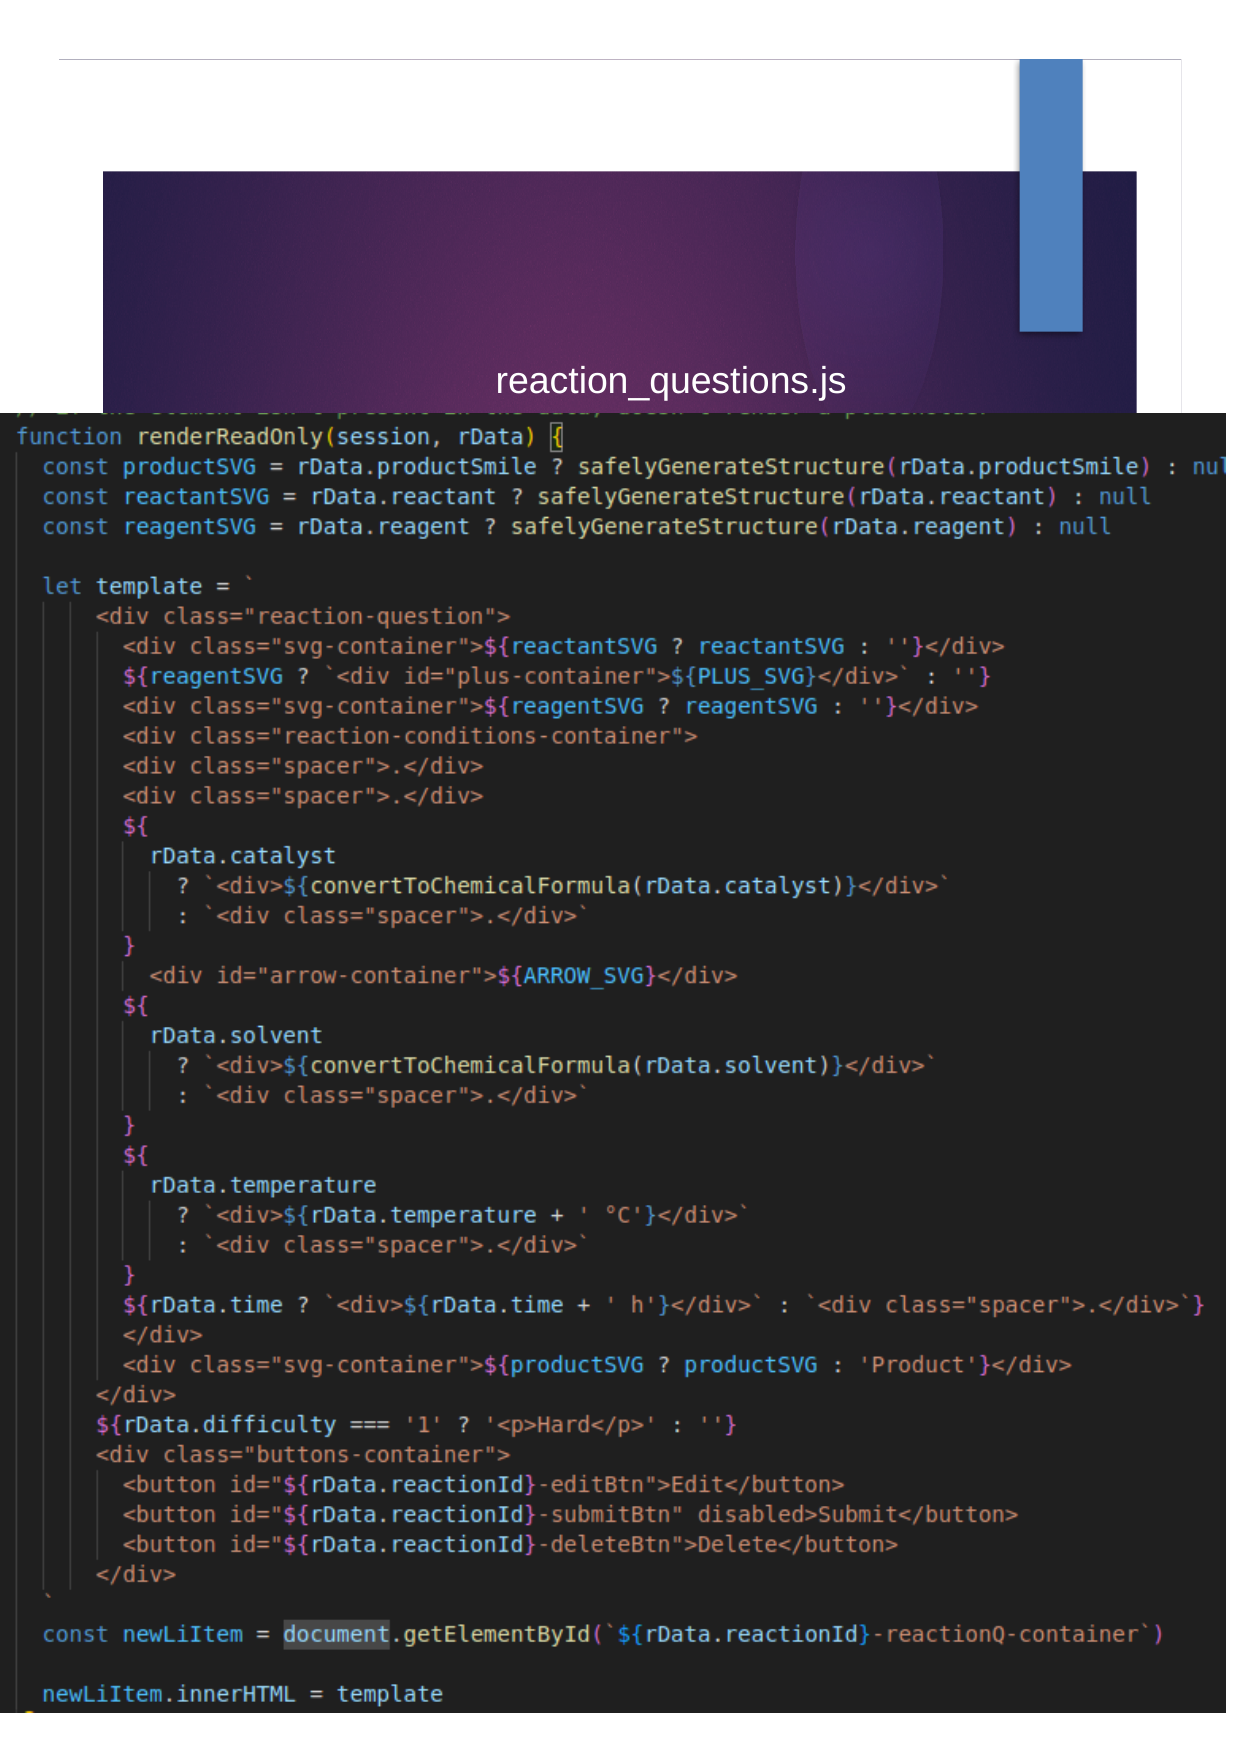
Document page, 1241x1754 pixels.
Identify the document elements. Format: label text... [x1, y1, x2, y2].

picture [0, 172, 1226, 1713]
text_box reaction_questions.js [480, 348, 1004, 449]
